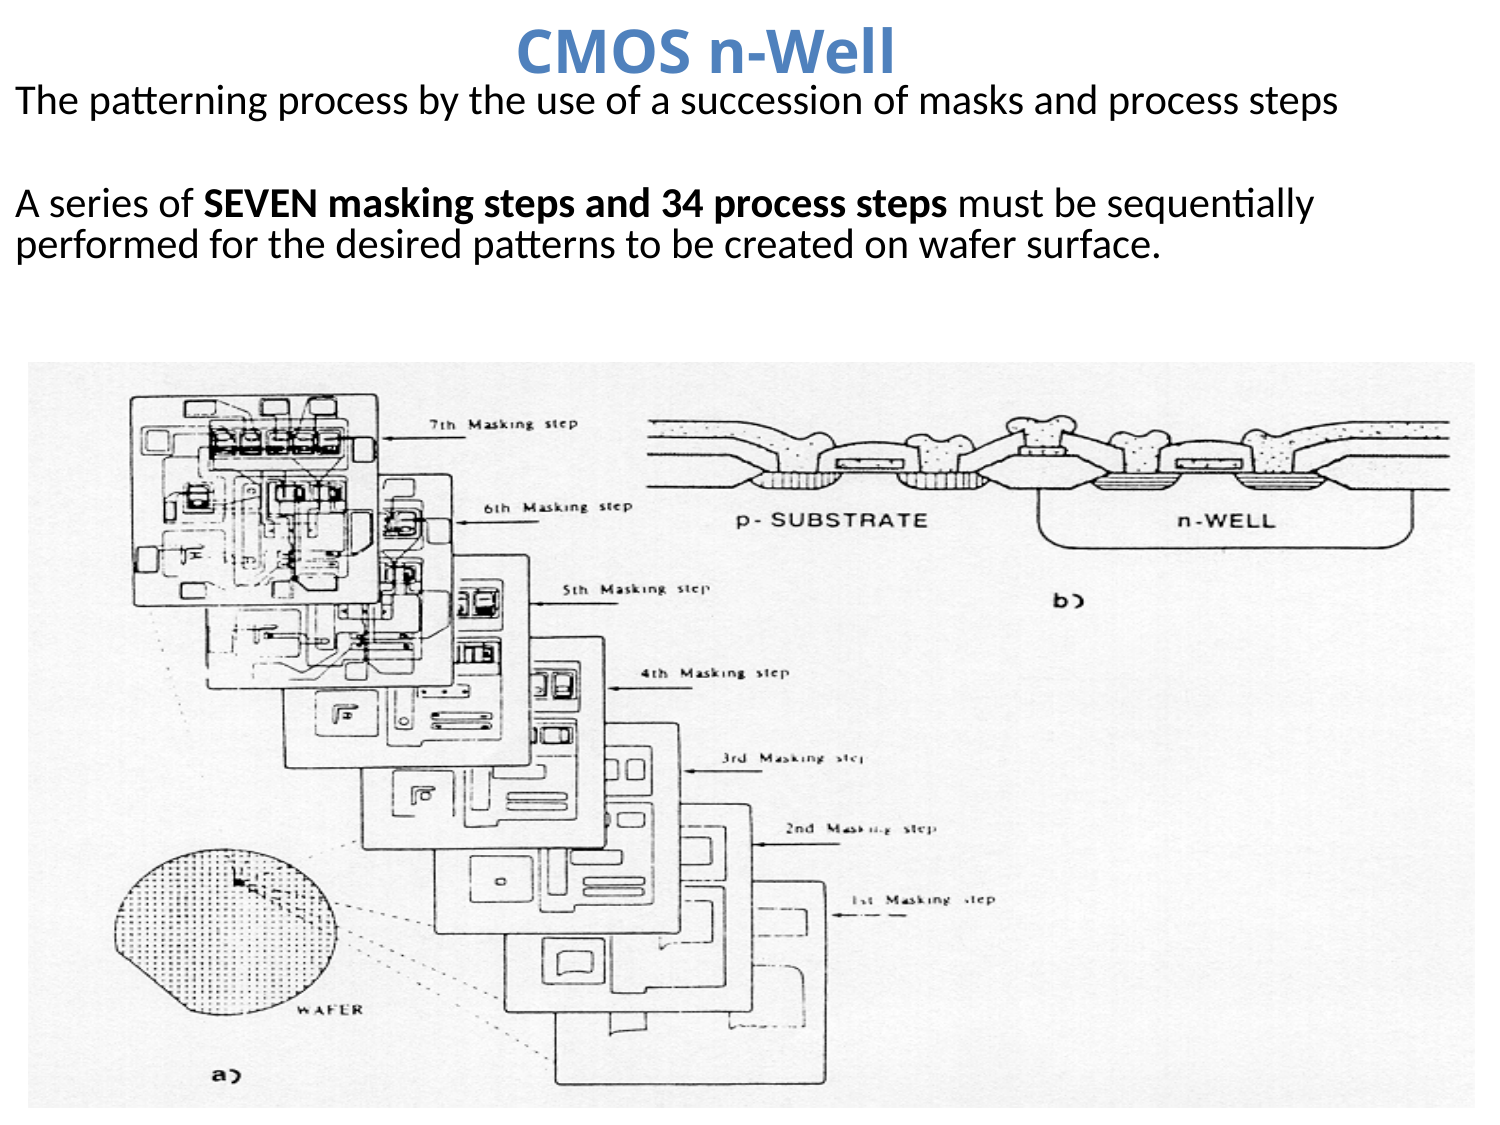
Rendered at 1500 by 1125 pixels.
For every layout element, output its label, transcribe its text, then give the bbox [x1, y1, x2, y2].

title CMOS n-Well [375, 12, 1038, 74]
list The patterning process by the use of a succession of masks and process steps A series of SEVEN masking steps and 34 process steps must be sequentially performed for the desired patterns to be created on wafer surface. [0, 74, 1463, 276]
picture [28, 362, 1475, 1108]
